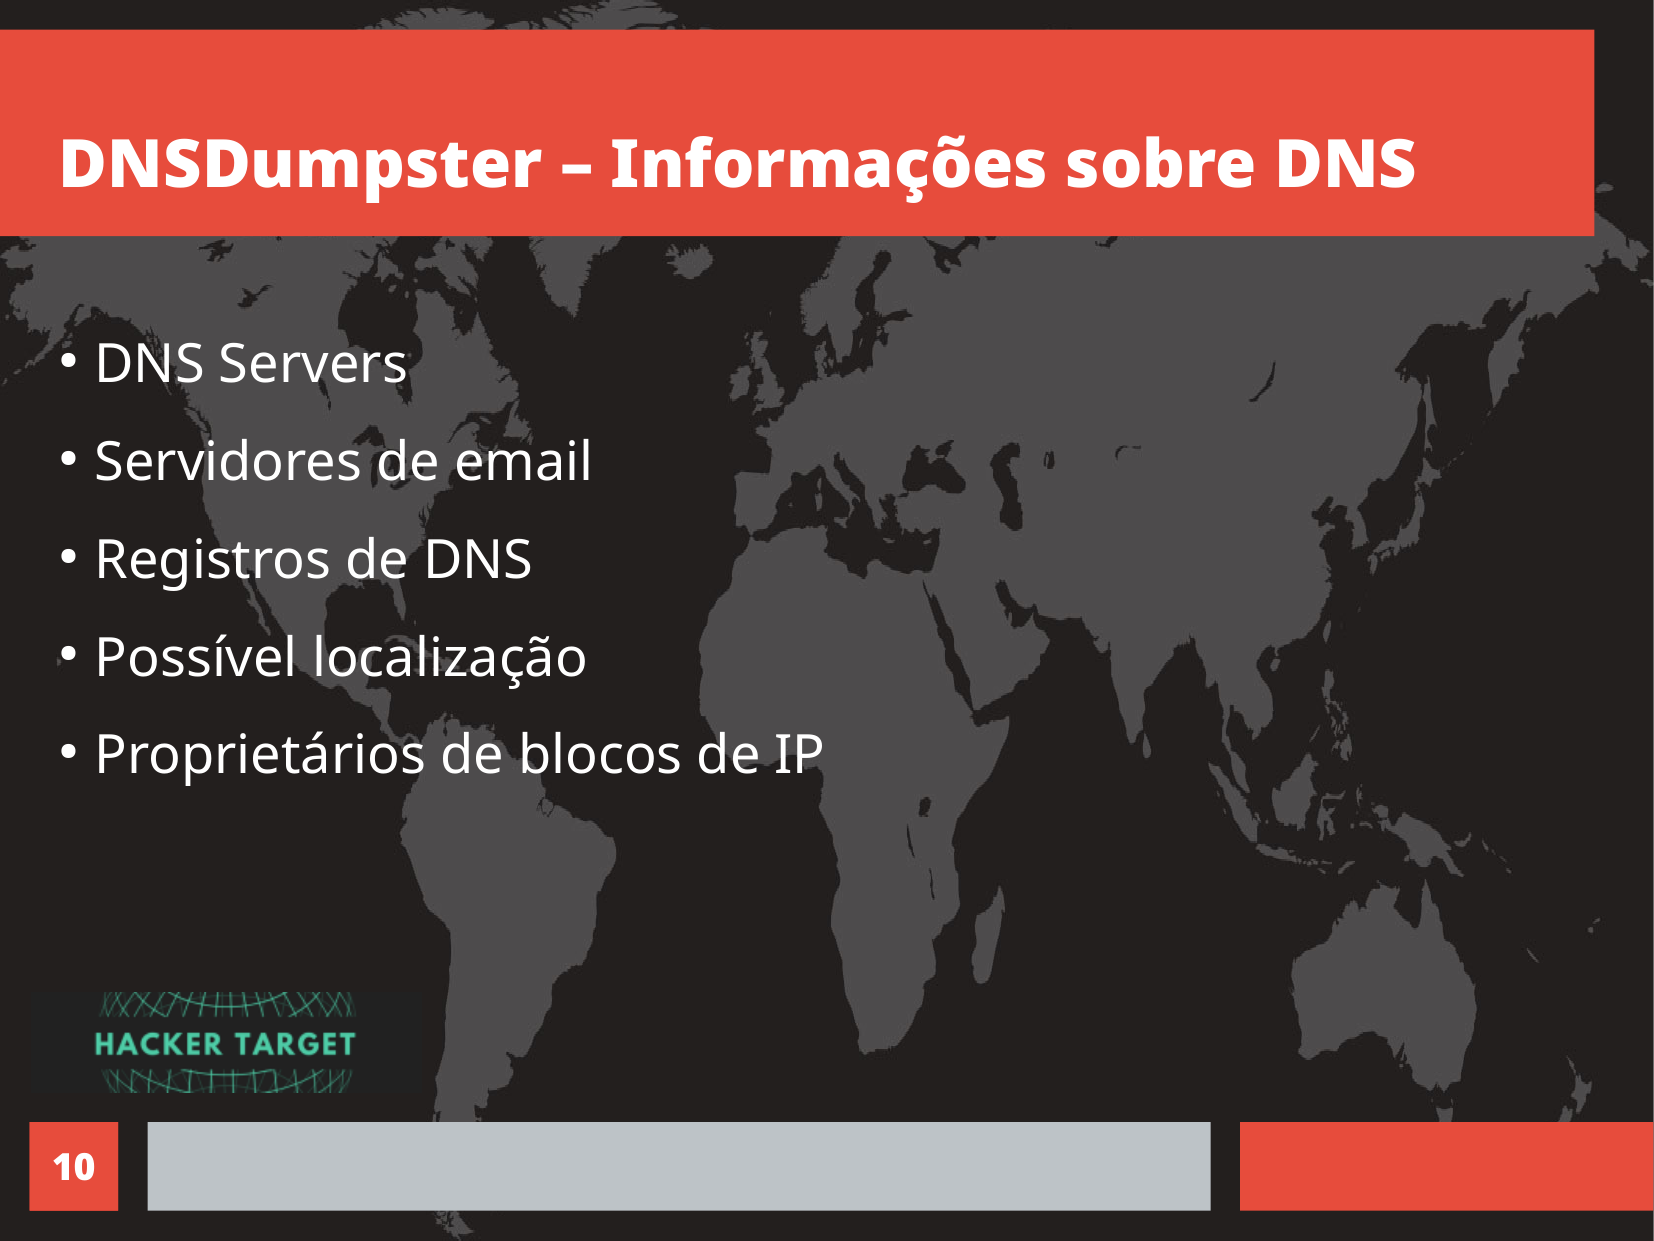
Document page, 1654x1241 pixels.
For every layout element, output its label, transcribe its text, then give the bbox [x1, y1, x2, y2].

list DNS Servers Servidores de email Registros de DNS Possível localização Proprietários de blocos de IP [59, 324, 1565, 1093]
picture [0, 0, 1654, 1241]
title DNSDumpster – Informações sobre DNS [59, 59, 1595, 207]
